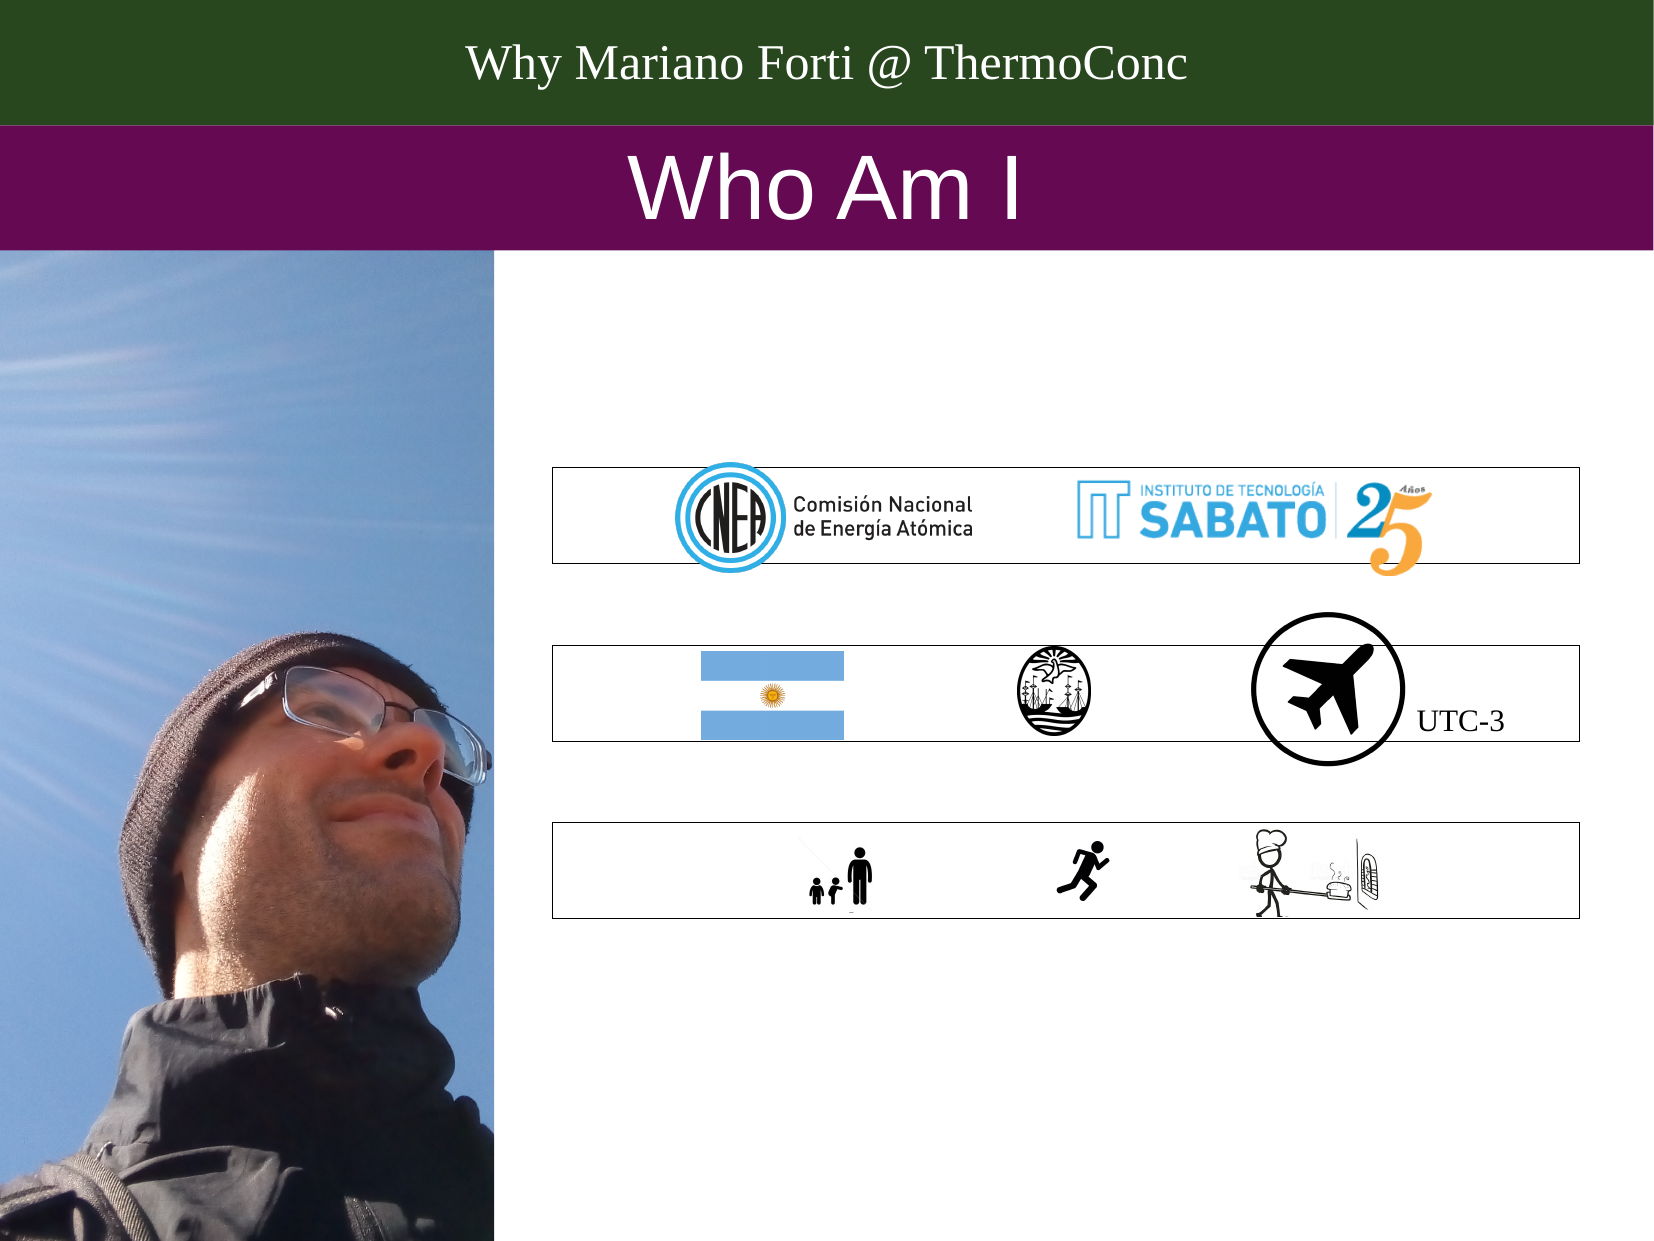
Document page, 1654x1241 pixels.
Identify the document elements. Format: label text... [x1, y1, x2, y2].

picture [797, 836, 877, 913]
text_box UTC-3 [1401, 695, 1521, 746]
picture [675, 462, 972, 573]
picture [1077, 469, 1432, 576]
title Who Am I [0, 125, 1654, 251]
picture [1242, 603, 1414, 775]
picture [701, 651, 844, 740]
picture [1053, 841, 1113, 901]
picture [1017, 646, 1091, 736]
picture [1238, 828, 1399, 917]
picture [0, 251, 495, 1241]
